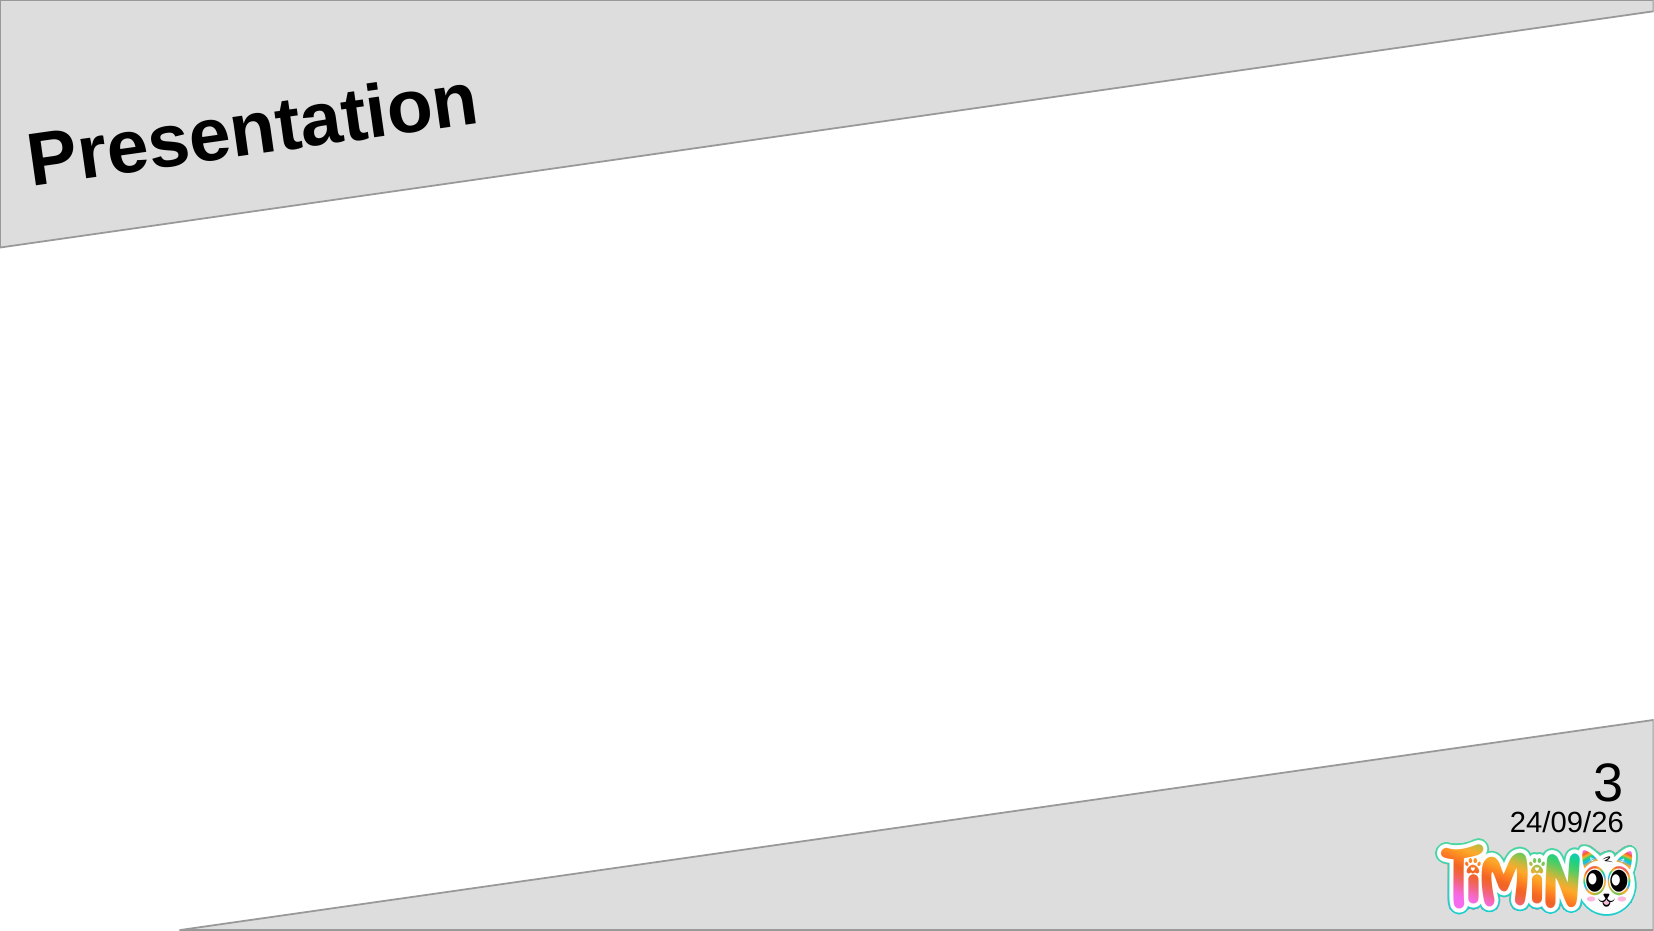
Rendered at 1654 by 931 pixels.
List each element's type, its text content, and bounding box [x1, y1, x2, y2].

picture [1435, 838, 1638, 916]
title Presentation [16, 0, 1501, 239]
